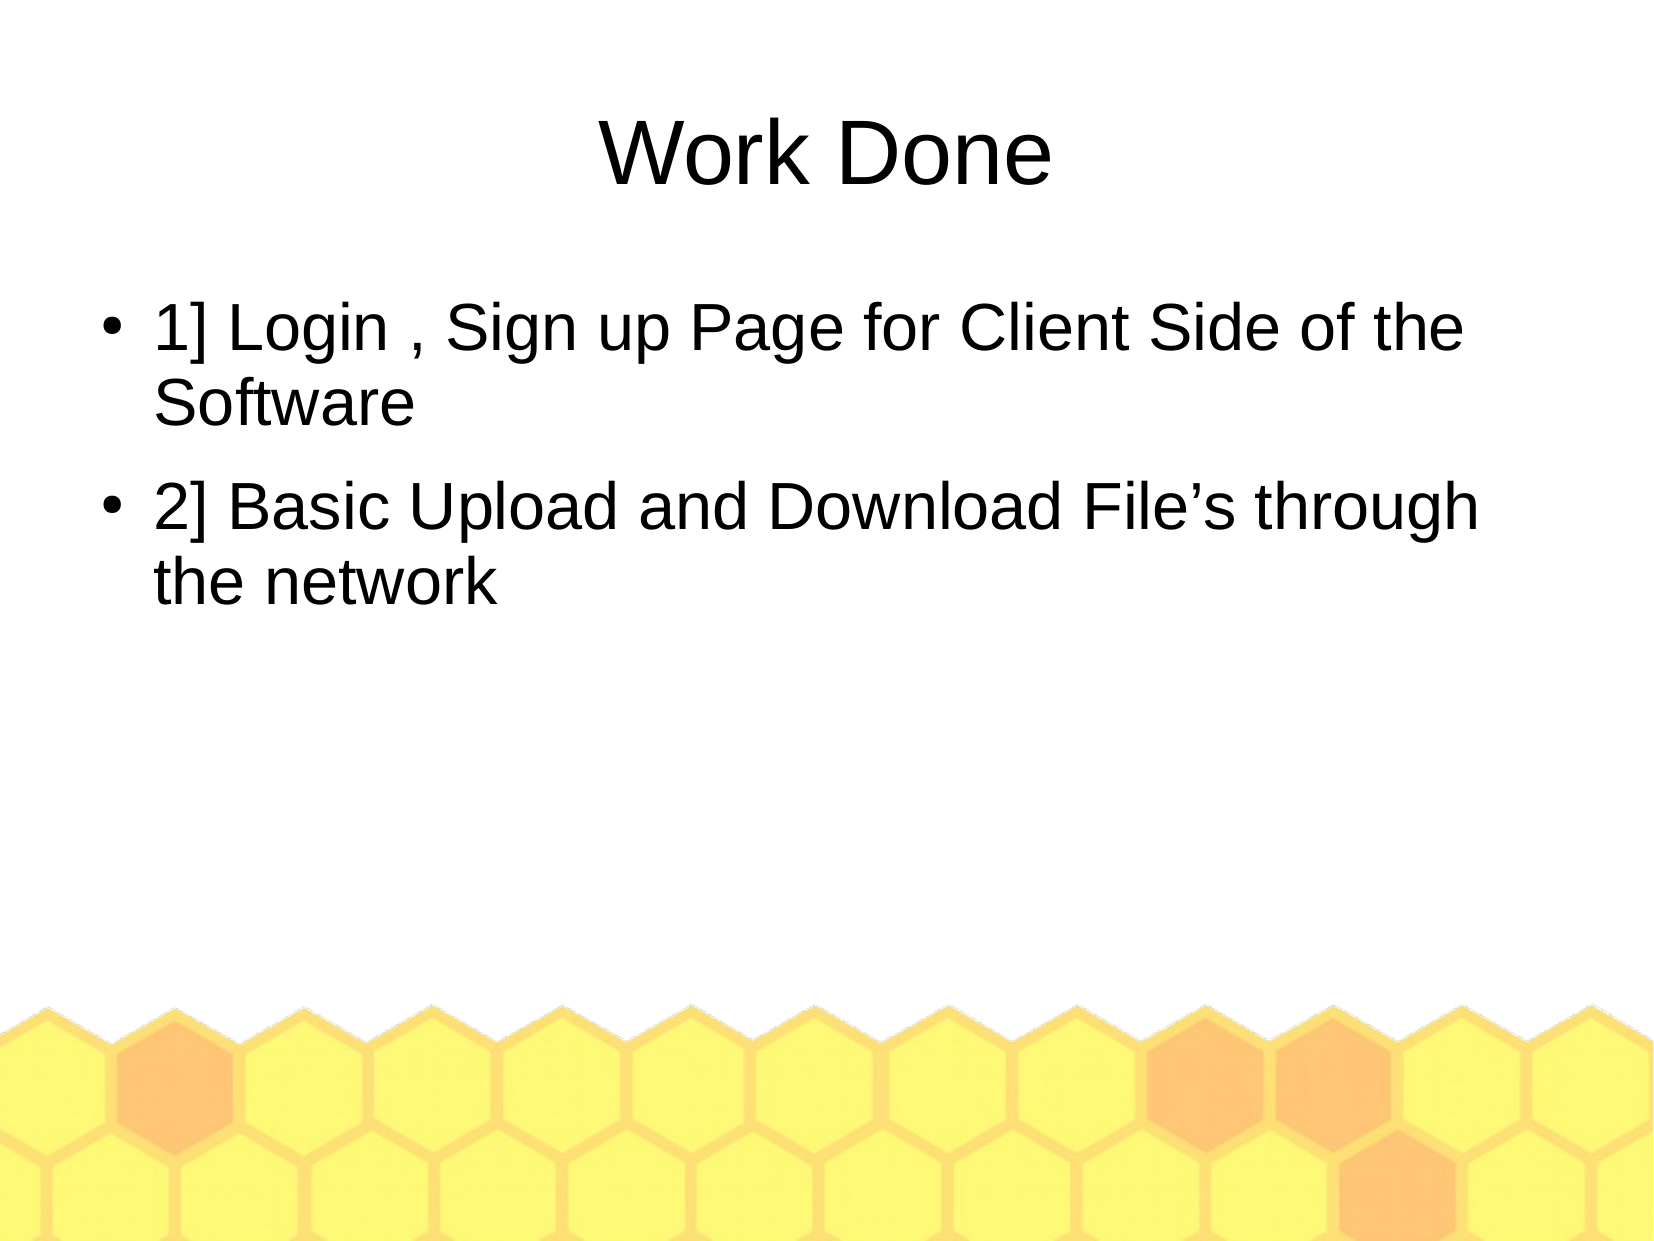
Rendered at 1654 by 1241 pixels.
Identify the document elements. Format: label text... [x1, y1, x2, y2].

title Work Done [82, 49, 1571, 257]
picture [0, 1001, 1654, 1241]
list 1] Login , Sign up Page for Client Side of the Software 2] Basic Upload and Download File’s through the network [82, 290, 1571, 1010]
